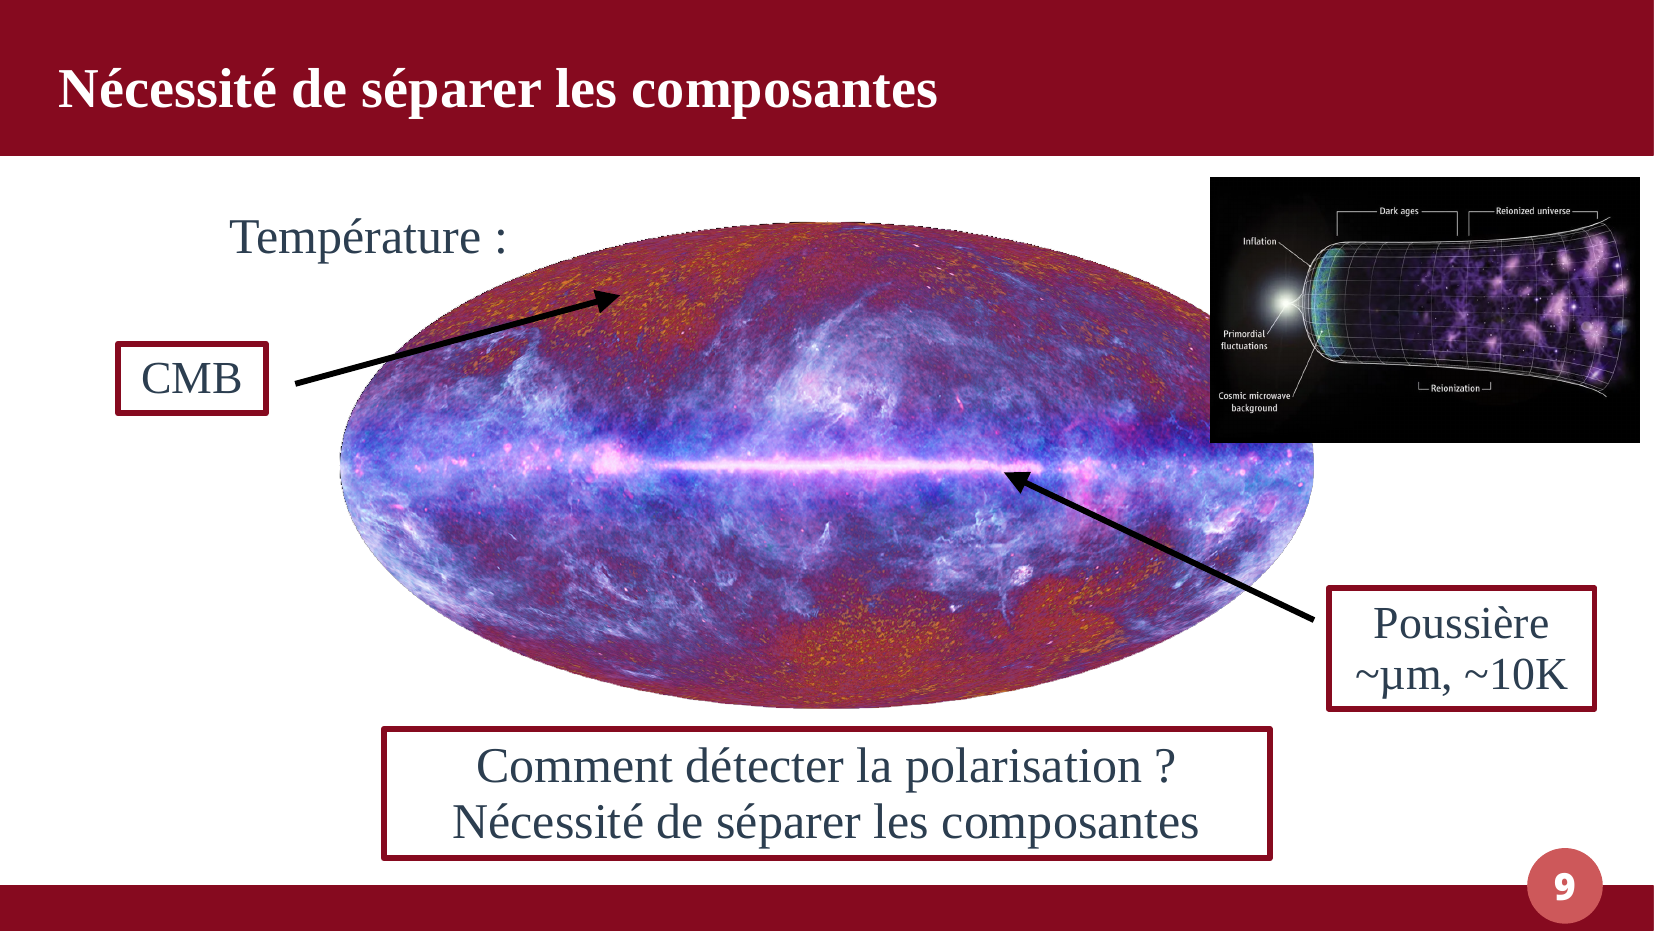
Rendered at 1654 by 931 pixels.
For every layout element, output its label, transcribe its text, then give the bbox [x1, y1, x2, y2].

text_box Température : [118, 201, 621, 272]
text_box Comment détecter la polarisation ? Nécessité de séparer les composantes [383, 728, 1270, 859]
title Nécessité de séparer les composantes [59, 29, 1595, 148]
picture [339, 177, 1640, 709]
text_box CMB [118, 343, 266, 414]
text_box Poussière ~µm, ~10K [1328, 588, 1595, 709]
